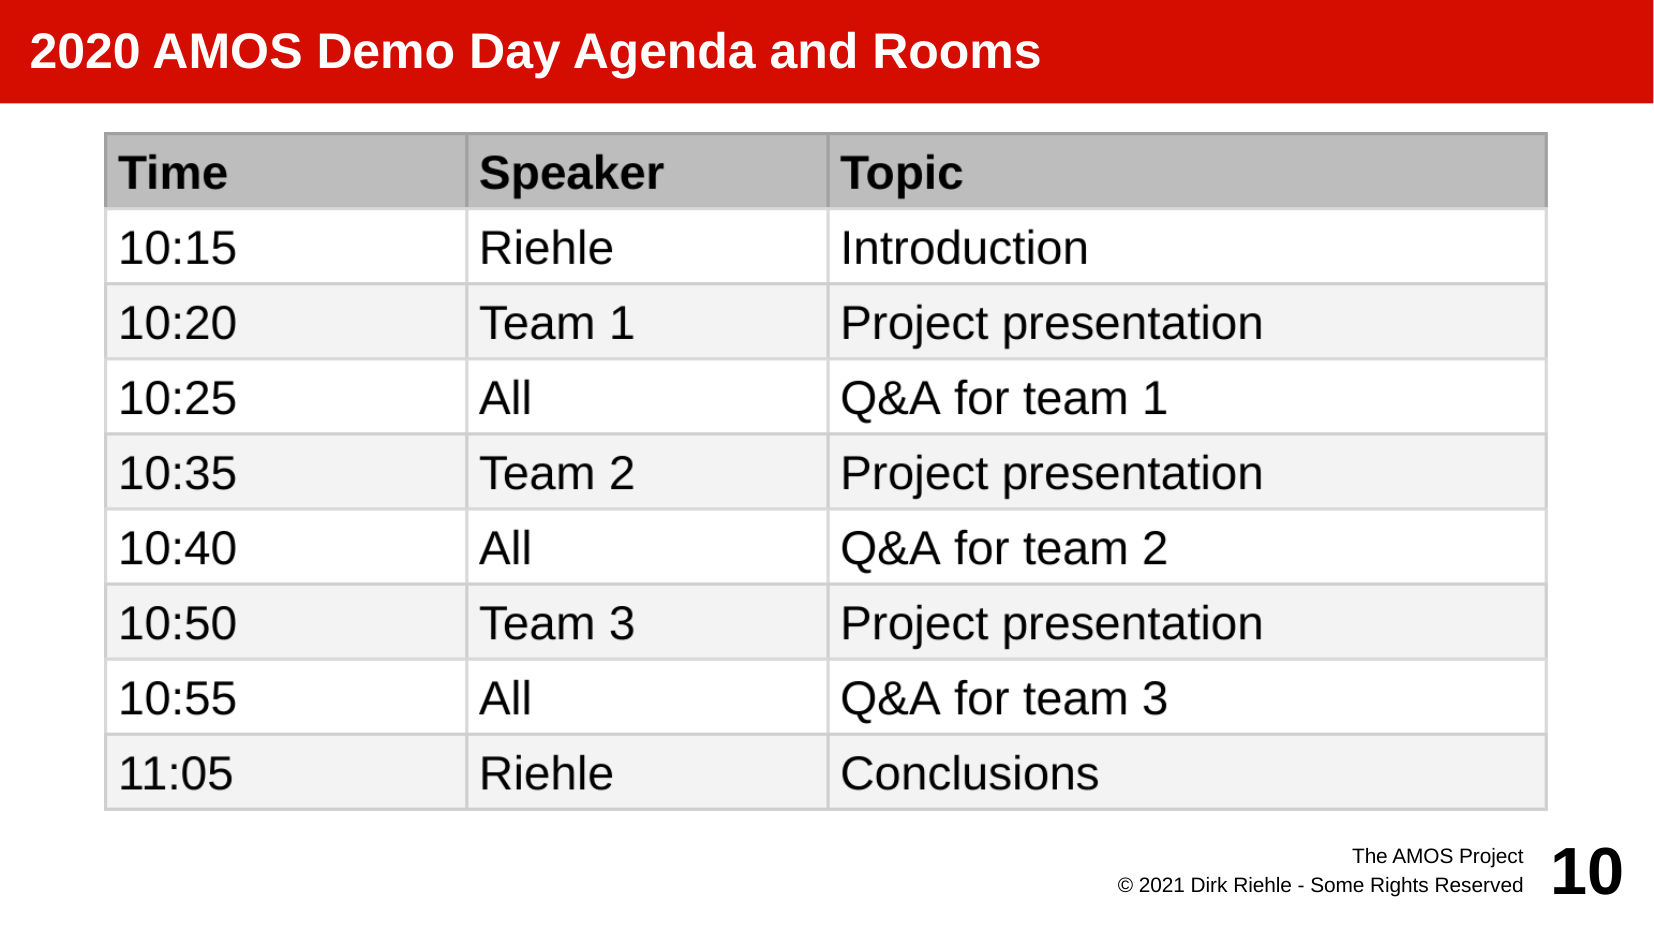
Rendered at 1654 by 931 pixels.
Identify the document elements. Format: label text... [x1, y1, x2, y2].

title 2020 AMOS Demo Day Agenda and Rooms [0, 0, 1654, 104]
picture [104, 132, 1549, 813]
